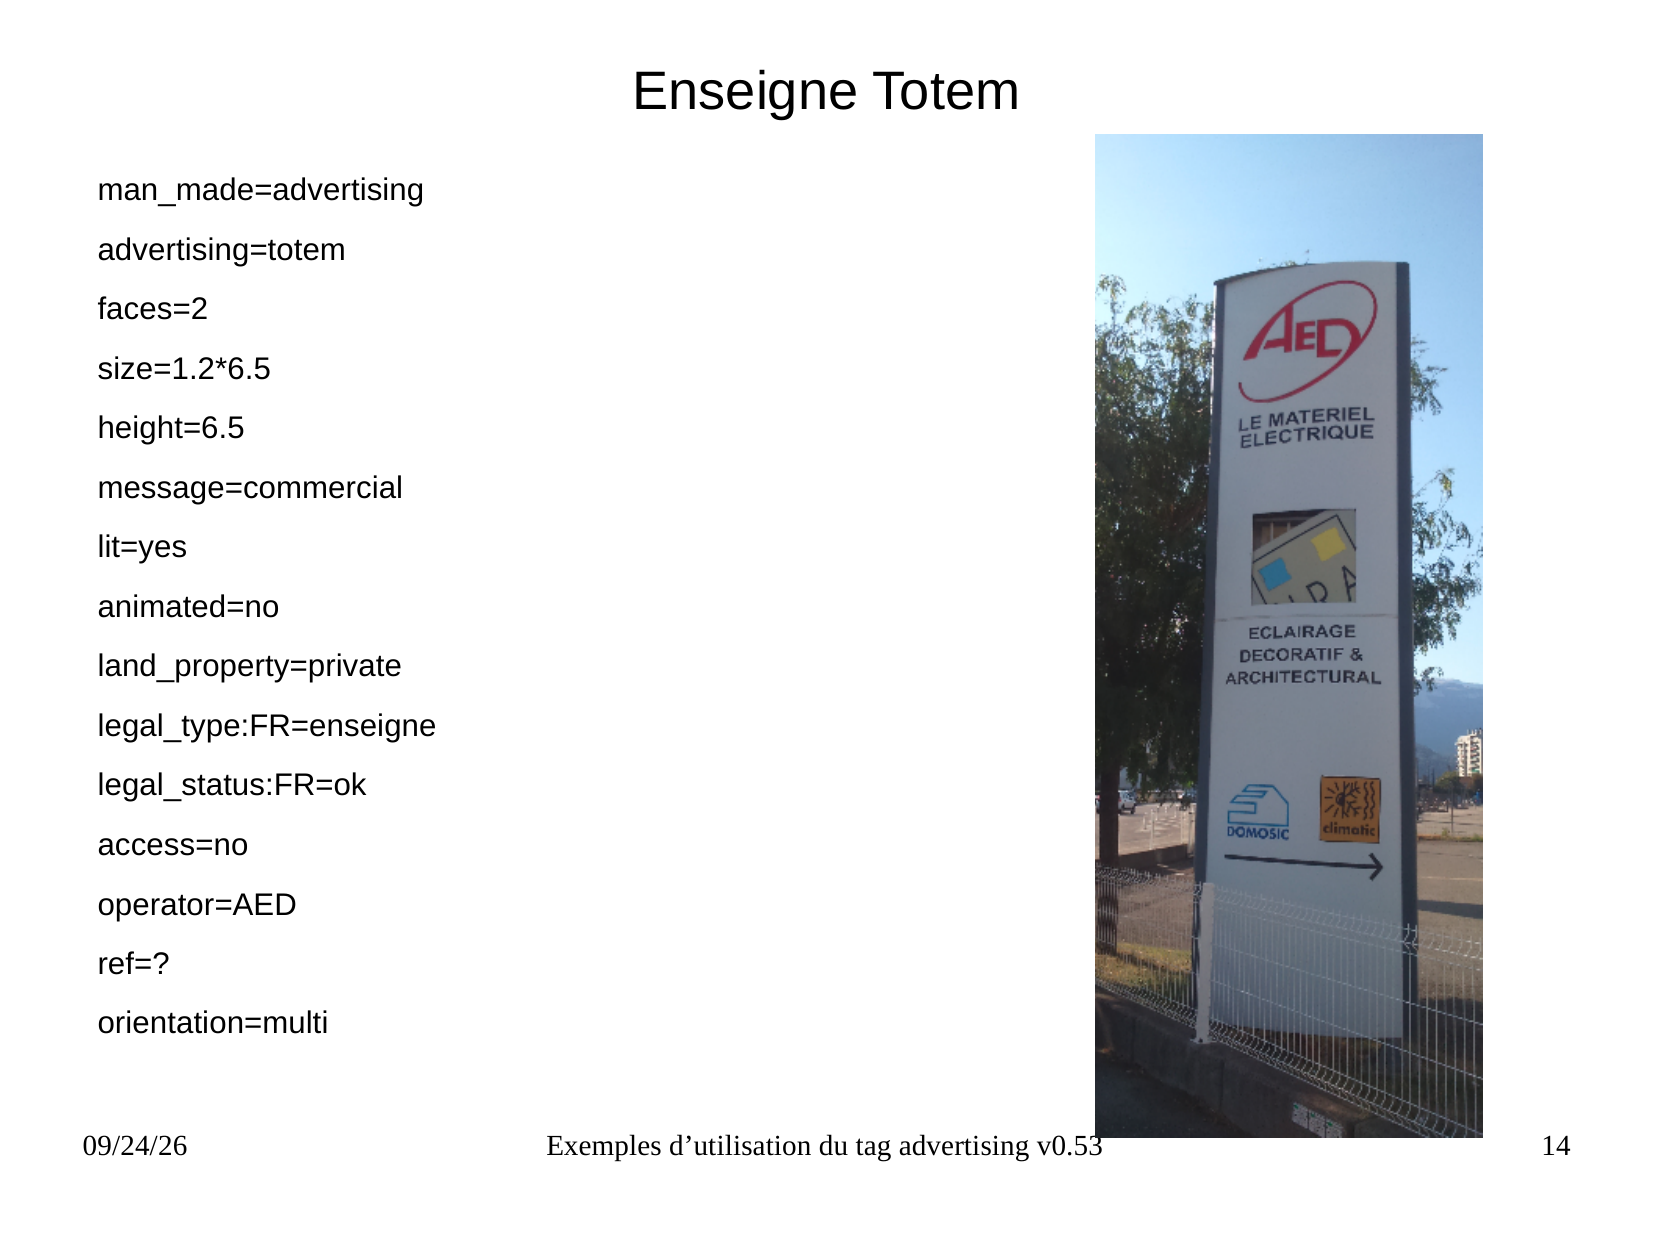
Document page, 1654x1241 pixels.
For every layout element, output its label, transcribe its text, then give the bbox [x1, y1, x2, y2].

text_box man_made=advertising advertising=totem faces=2 size=1.2*6.5 height=6.5 message=commercial lit=yes animated=no land_property=private legal_type:FR=enseigne legal_status:FR=ok access=no operator=AED ref=? orientation=multi [82, 165, 781, 1048]
picture [1095, 134, 1483, 1139]
title Enseigne Totem [82, 30, 1571, 152]
